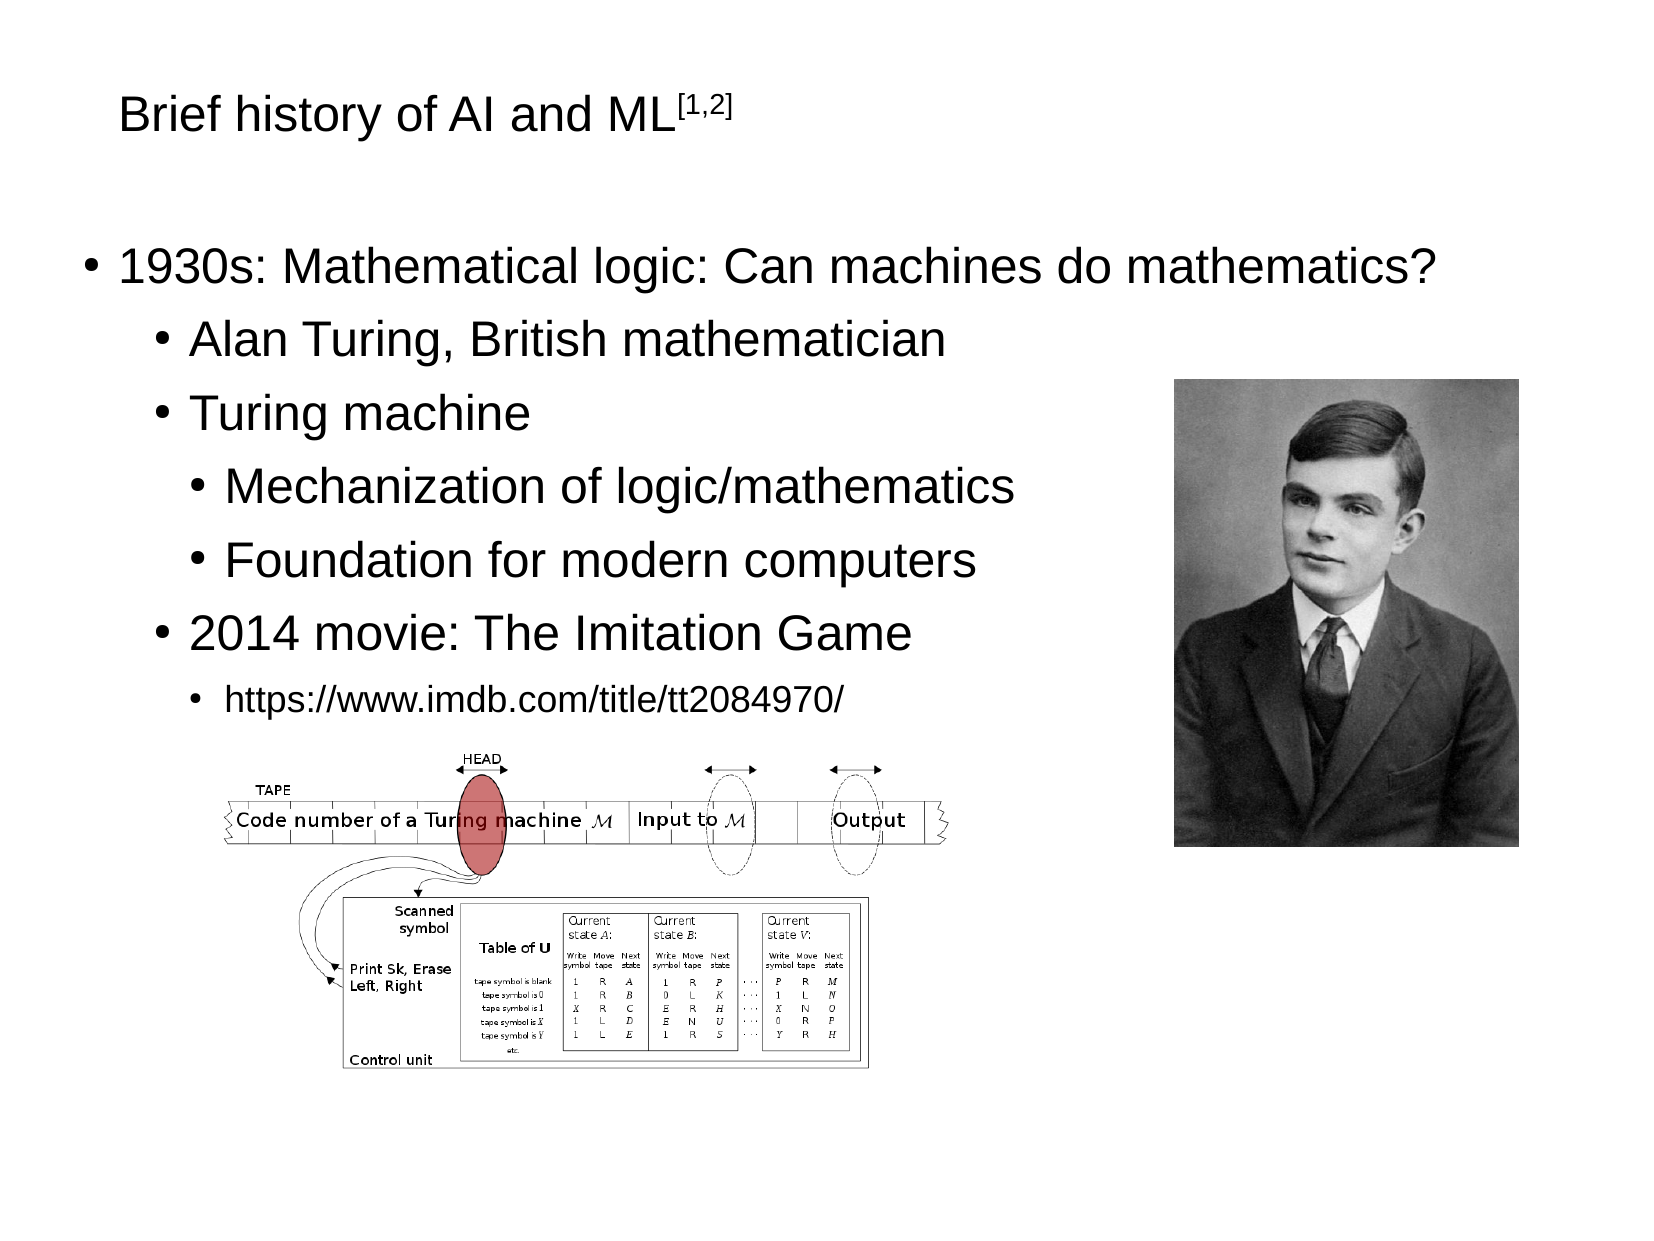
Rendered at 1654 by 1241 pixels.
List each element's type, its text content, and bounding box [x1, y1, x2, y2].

picture [195, 729, 977, 1093]
subtitle Brief history of AI and ML[1,2] 1930s: Mathematical logic: Can machines do mathematics? Alan Turing, British mathematician Turing machine Mechanization of logic/mathematics Foundation for modern computers 2014 movie: The Imitation Game https://www.imdb.com/title/tt2084970/ [82, 86, 1571, 1051]
picture [1174, 379, 1519, 848]
